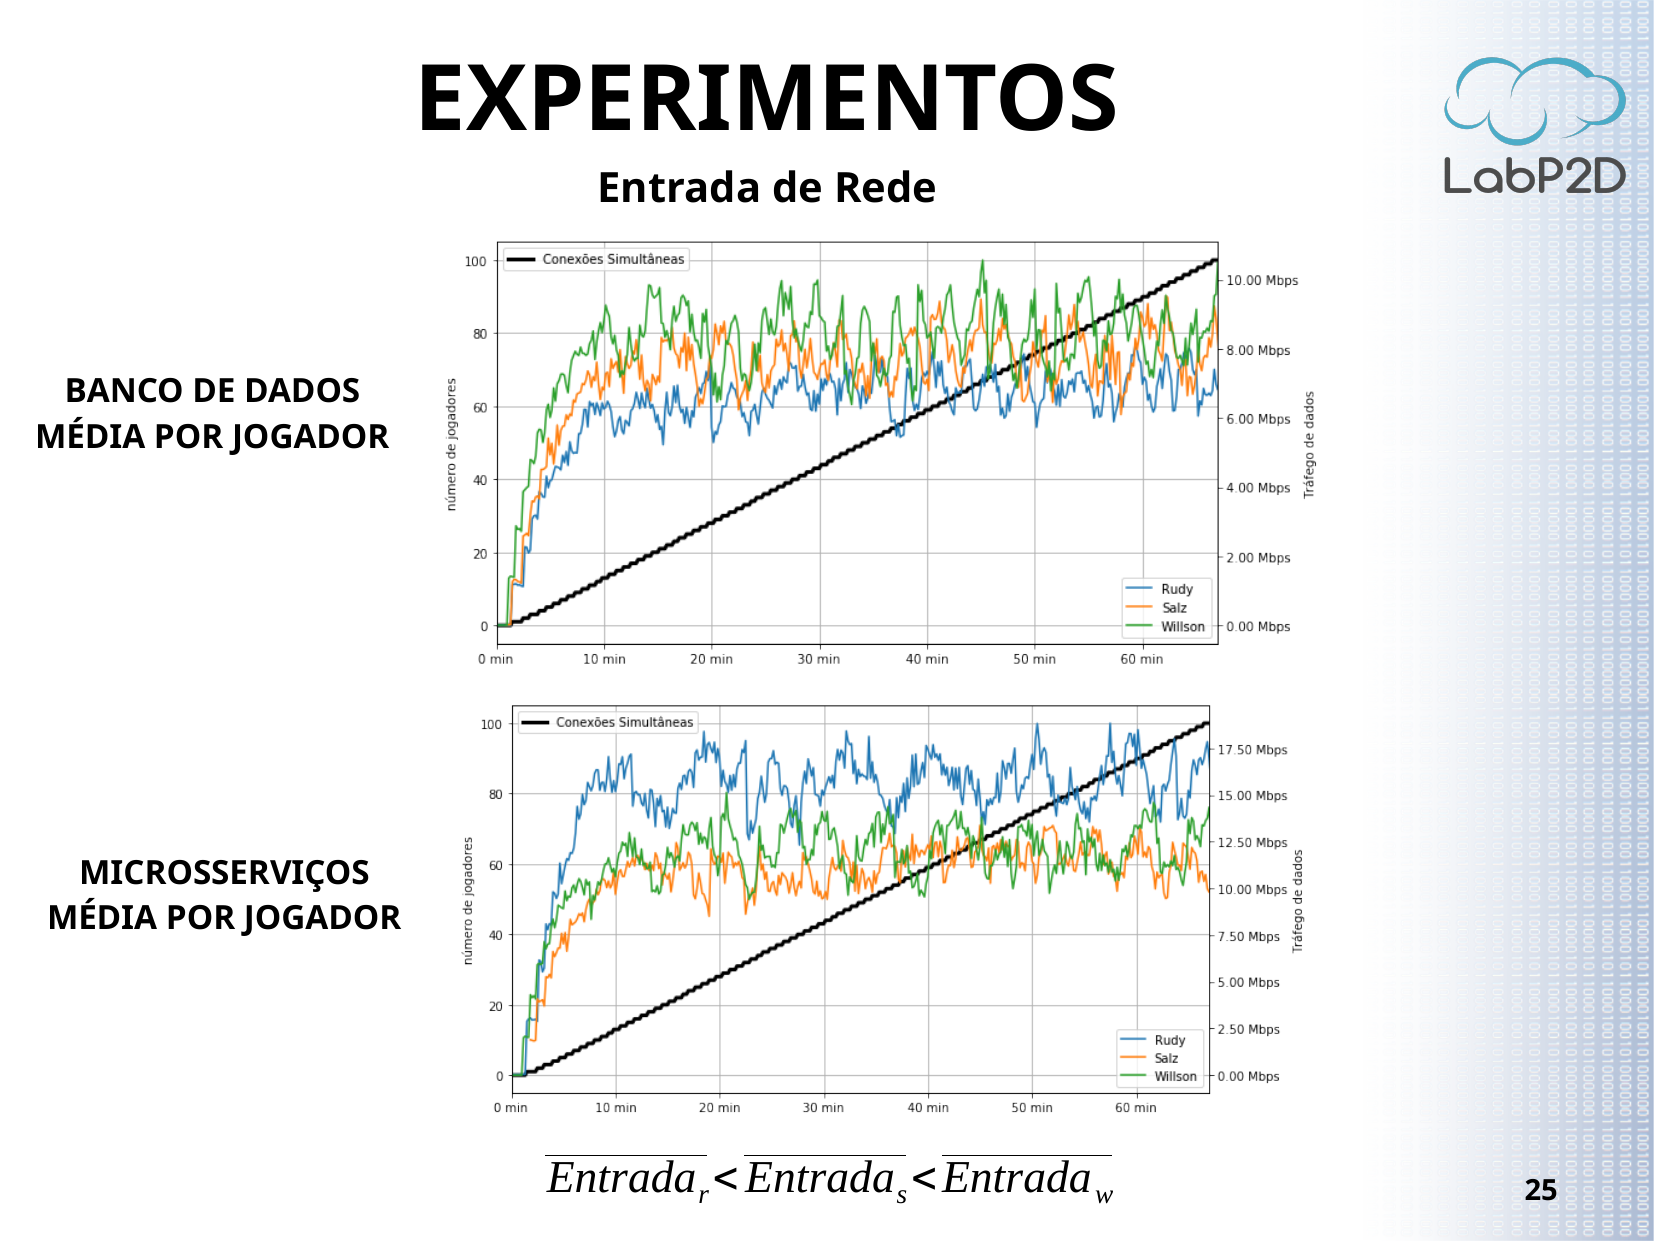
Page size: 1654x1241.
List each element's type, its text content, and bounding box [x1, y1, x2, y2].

picture [454, 698, 1313, 1123]
title EXPERIMENTOS Entrada de Rede [82, 19, 1453, 227]
text_box MICROSSERVIÇOS MÉDIA POR JOGADOR [0, 841, 508, 934]
chart [537, 1151, 1121, 1209]
text_box BANCO DE DADOS MÉDIA POR JOGADOR [0, 360, 497, 452]
picture [1360, 1, 1654, 1240]
picture [437, 234, 1325, 674]
